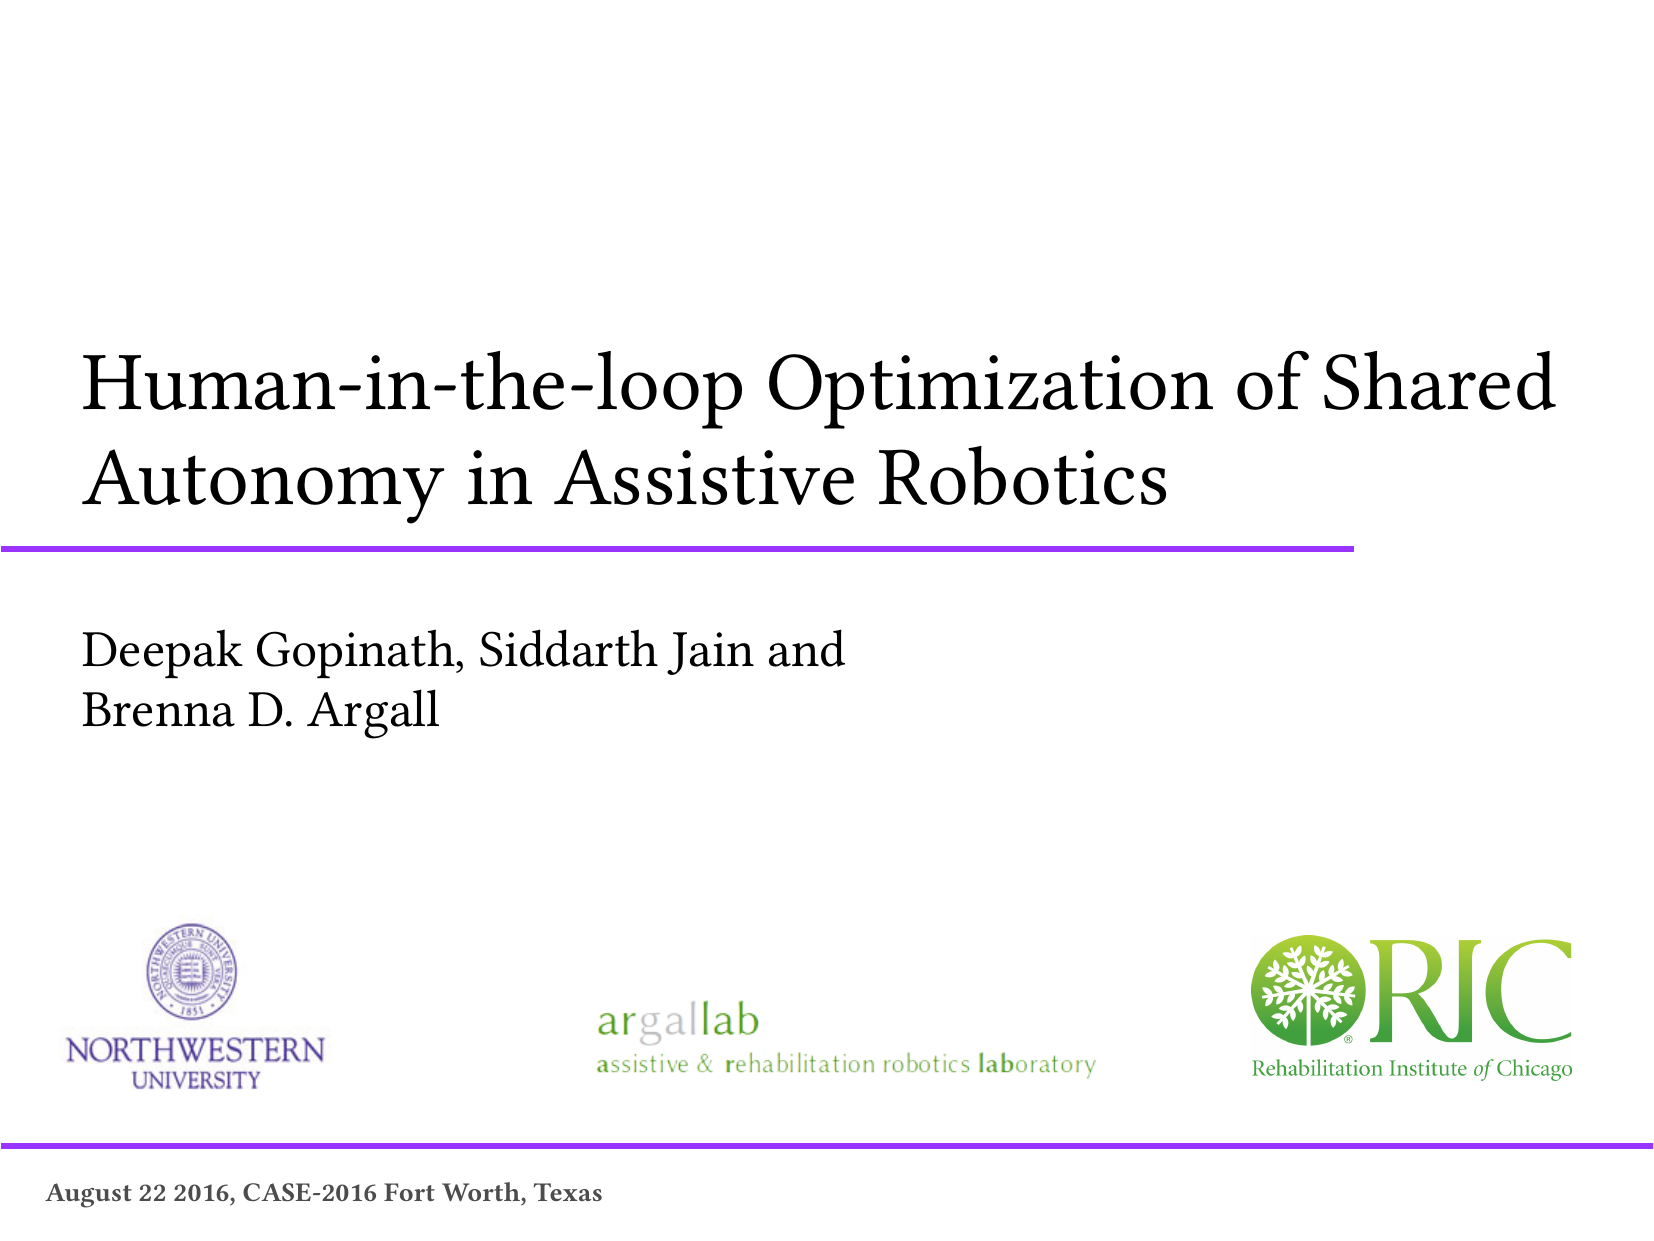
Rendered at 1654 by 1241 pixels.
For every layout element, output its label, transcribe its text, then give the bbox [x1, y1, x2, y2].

picture [1251, 935, 1572, 1081]
picture [582, 963, 1115, 1101]
title Human-in-the-loop Optimization of Shared Autonomy in Assistive Robotics Deepak Gopinath, Siddarth Jain and Brenna D. Argall [82, 334, 1571, 740]
picture [48, 902, 343, 1111]
